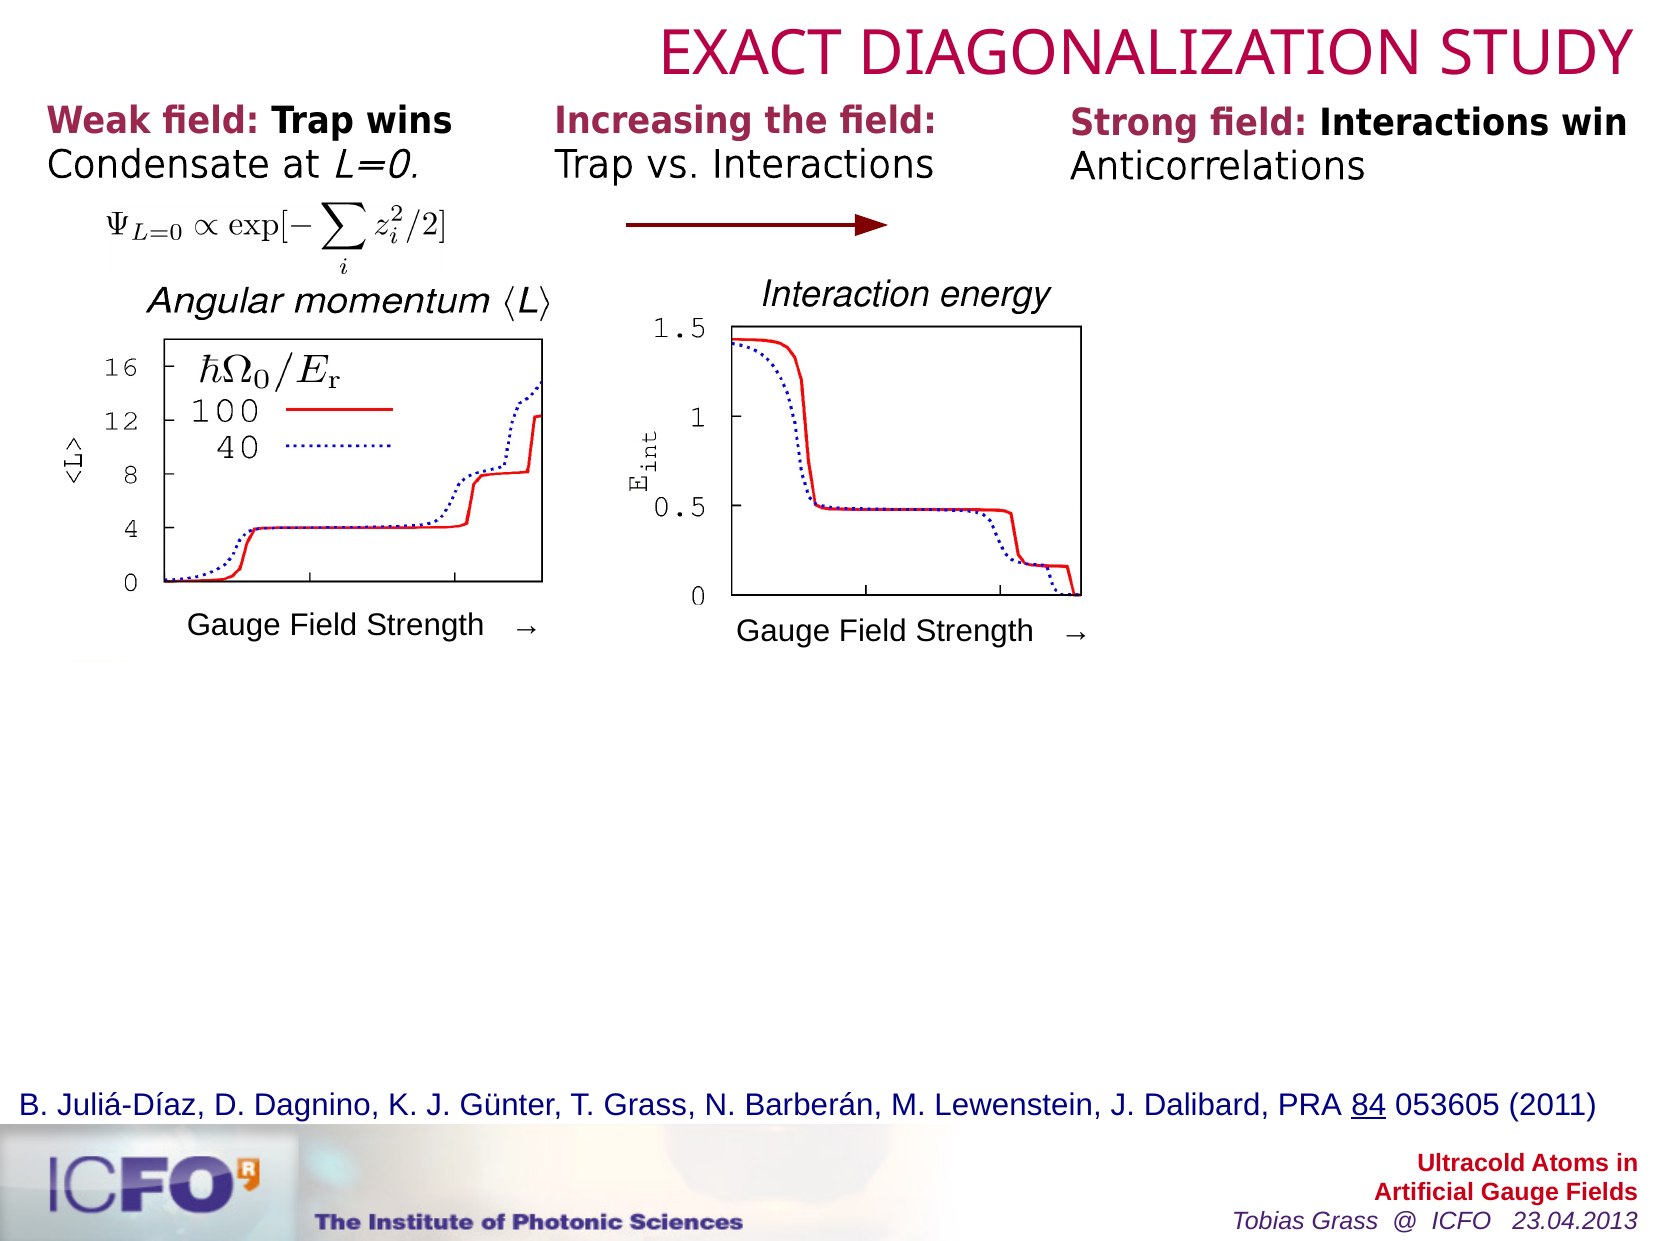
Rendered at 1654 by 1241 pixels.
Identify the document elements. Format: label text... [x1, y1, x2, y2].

text_box Gauge Field Strength → [126, 598, 601, 709]
text_box Gauge Field Strength → [676, 604, 1150, 715]
picture [607, 236, 1089, 687]
picture [0, 1124, 976, 1241]
text_box EXACT DIAGONALIZATION STUDY [0, 0, 1651, 103]
picture [51, 202, 555, 676]
text_box B. Juliá-Díaz, D. Dagnino, K. J. Günter, T. Grass, N. Barberán, M. Lewenstein, J. Dalibard, PRA 84 053605 (2011) [4, 1079, 1651, 1130]
text_box Ultracold Atoms in Artificial Gauge Fields Tobias Grass @ ICFO 23.04.2013 [712, 1138, 1654, 1241]
text_box Increasing the field: Trap vs. Interactions [539, 91, 1215, 194]
text_box Weak field: Trap wins Condensate at L=0. [31, 91, 539, 194]
text_box Strong field: Interactions win Anticorrelations [1055, 93, 1654, 196]
